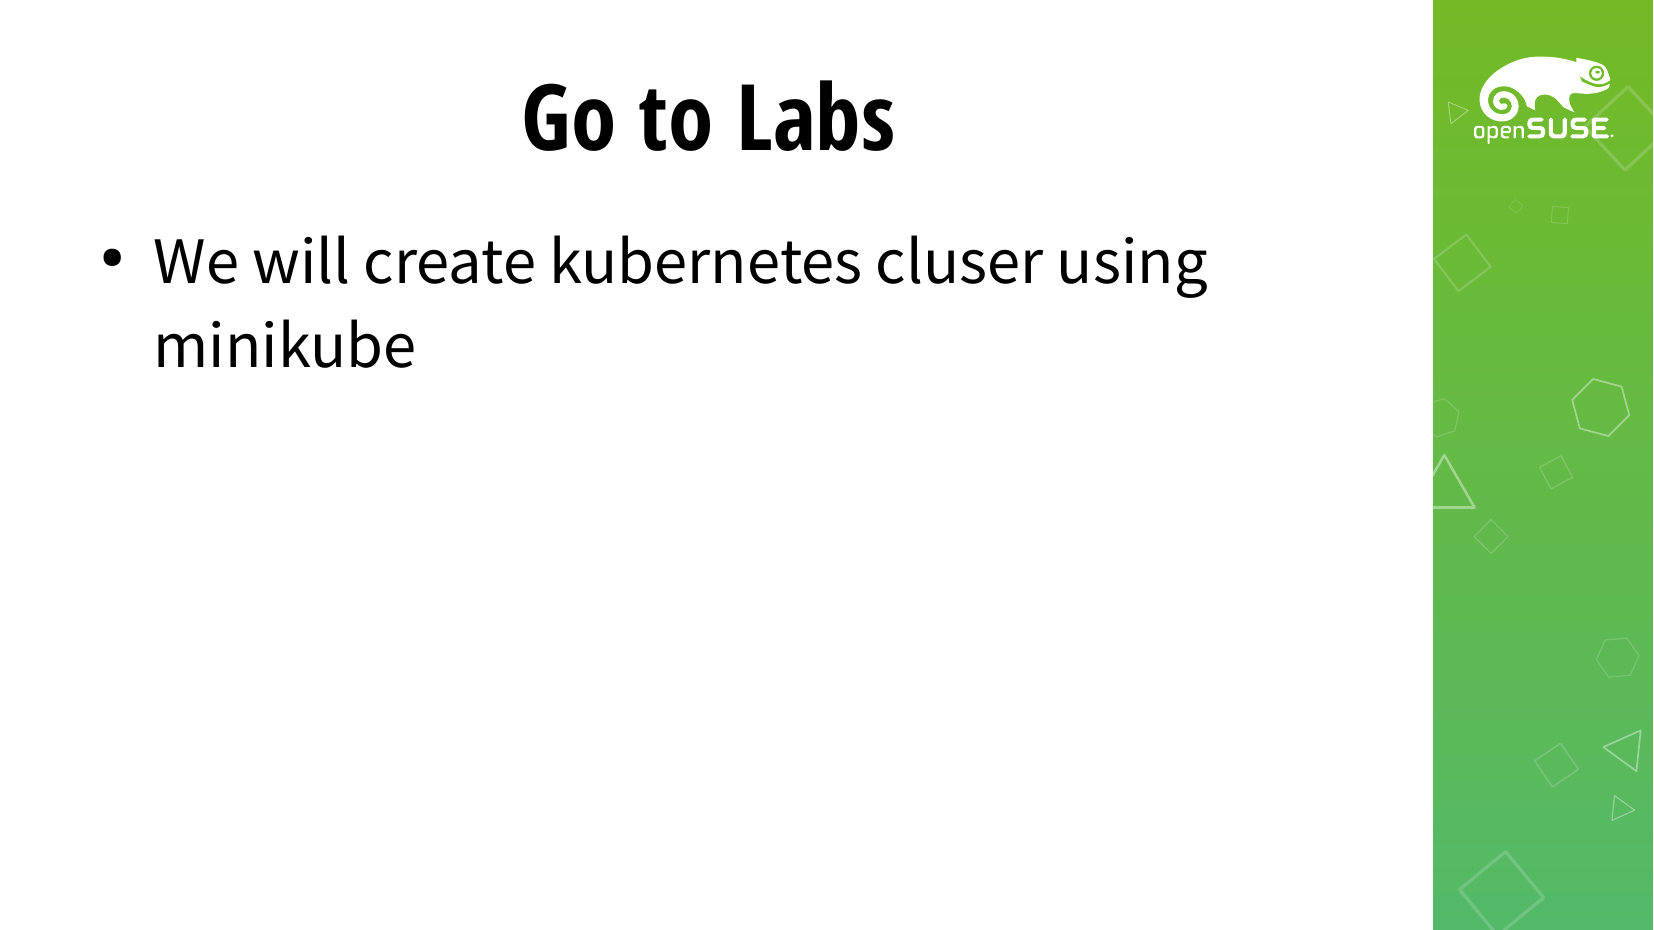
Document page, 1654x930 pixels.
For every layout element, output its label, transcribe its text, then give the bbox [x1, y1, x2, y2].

title Go to Labs [82, 37, 1336, 193]
list We will create kubernetes cluser using minikube [82, 217, 1336, 757]
